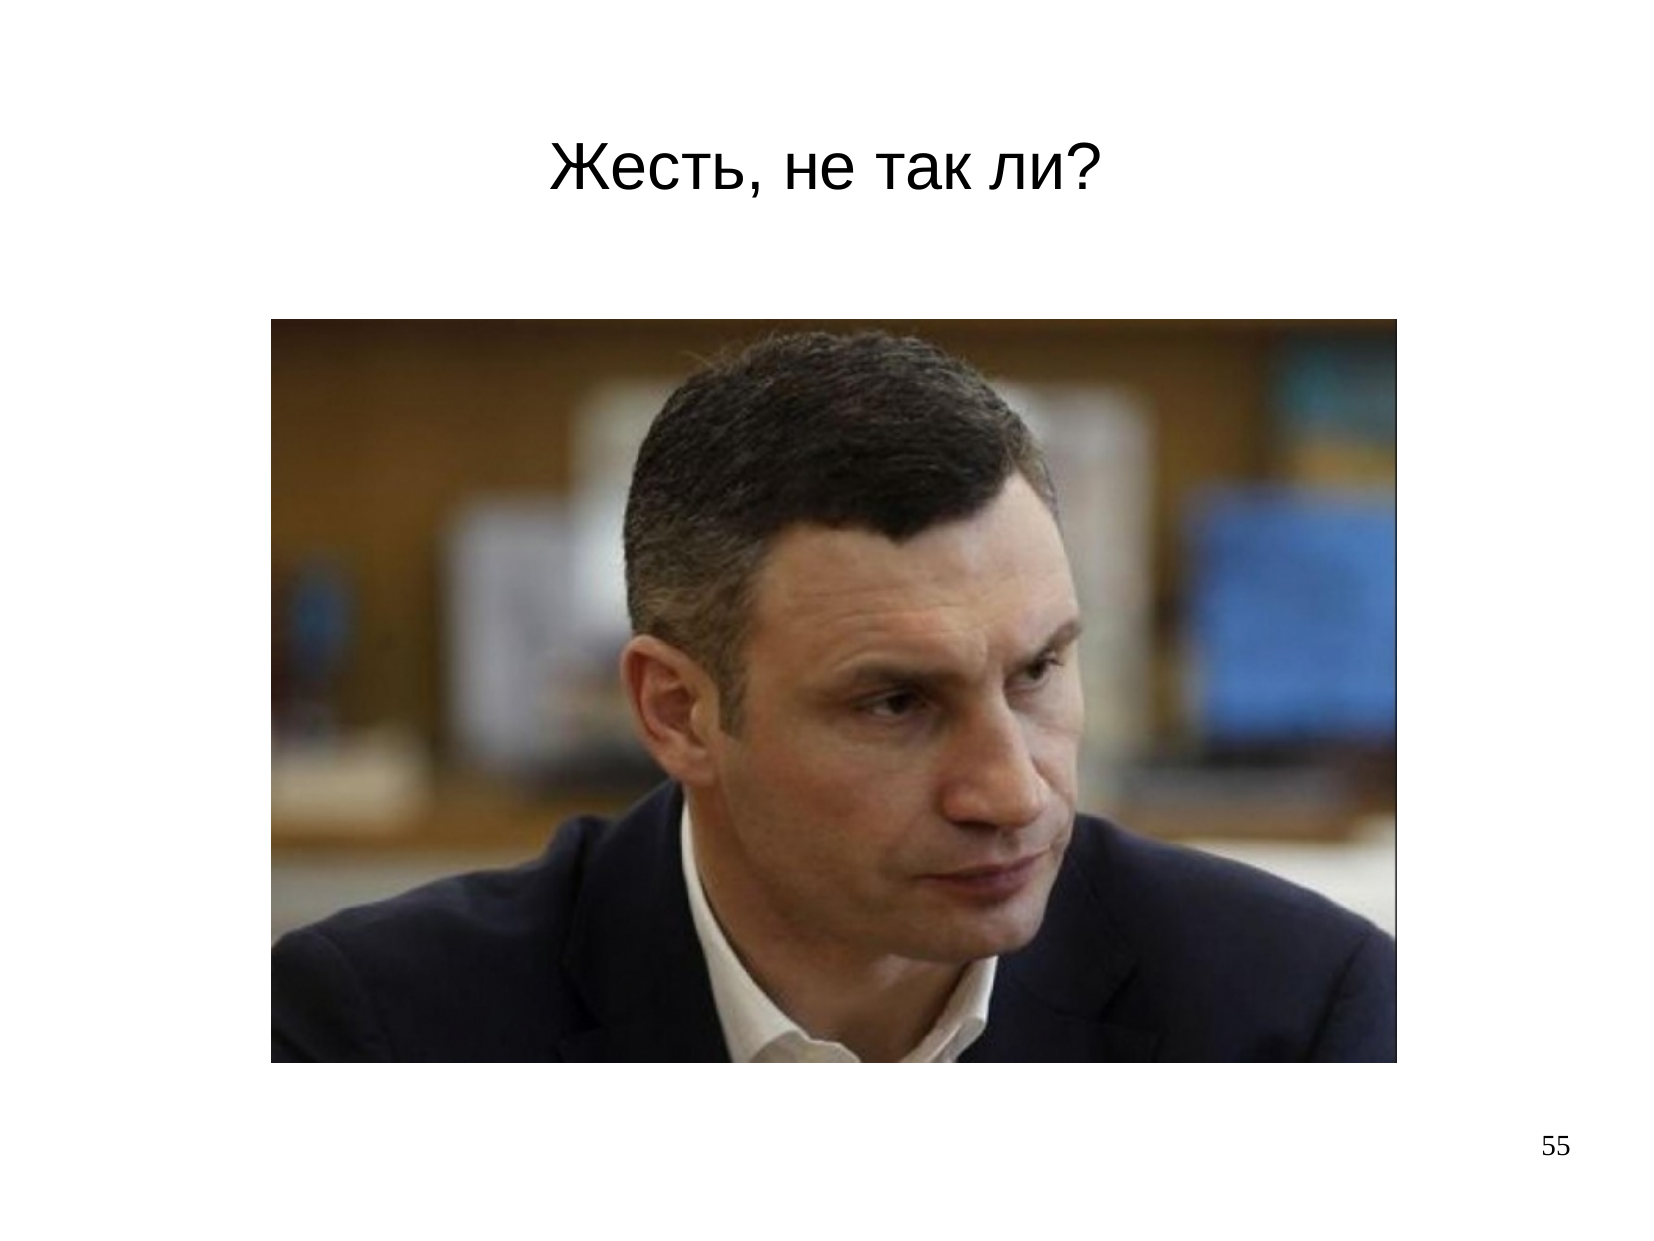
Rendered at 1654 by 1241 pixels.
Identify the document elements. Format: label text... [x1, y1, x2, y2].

picture [271, 319, 1397, 1063]
subtitle Жесть, не так ли? [82, 49, 1571, 284]
